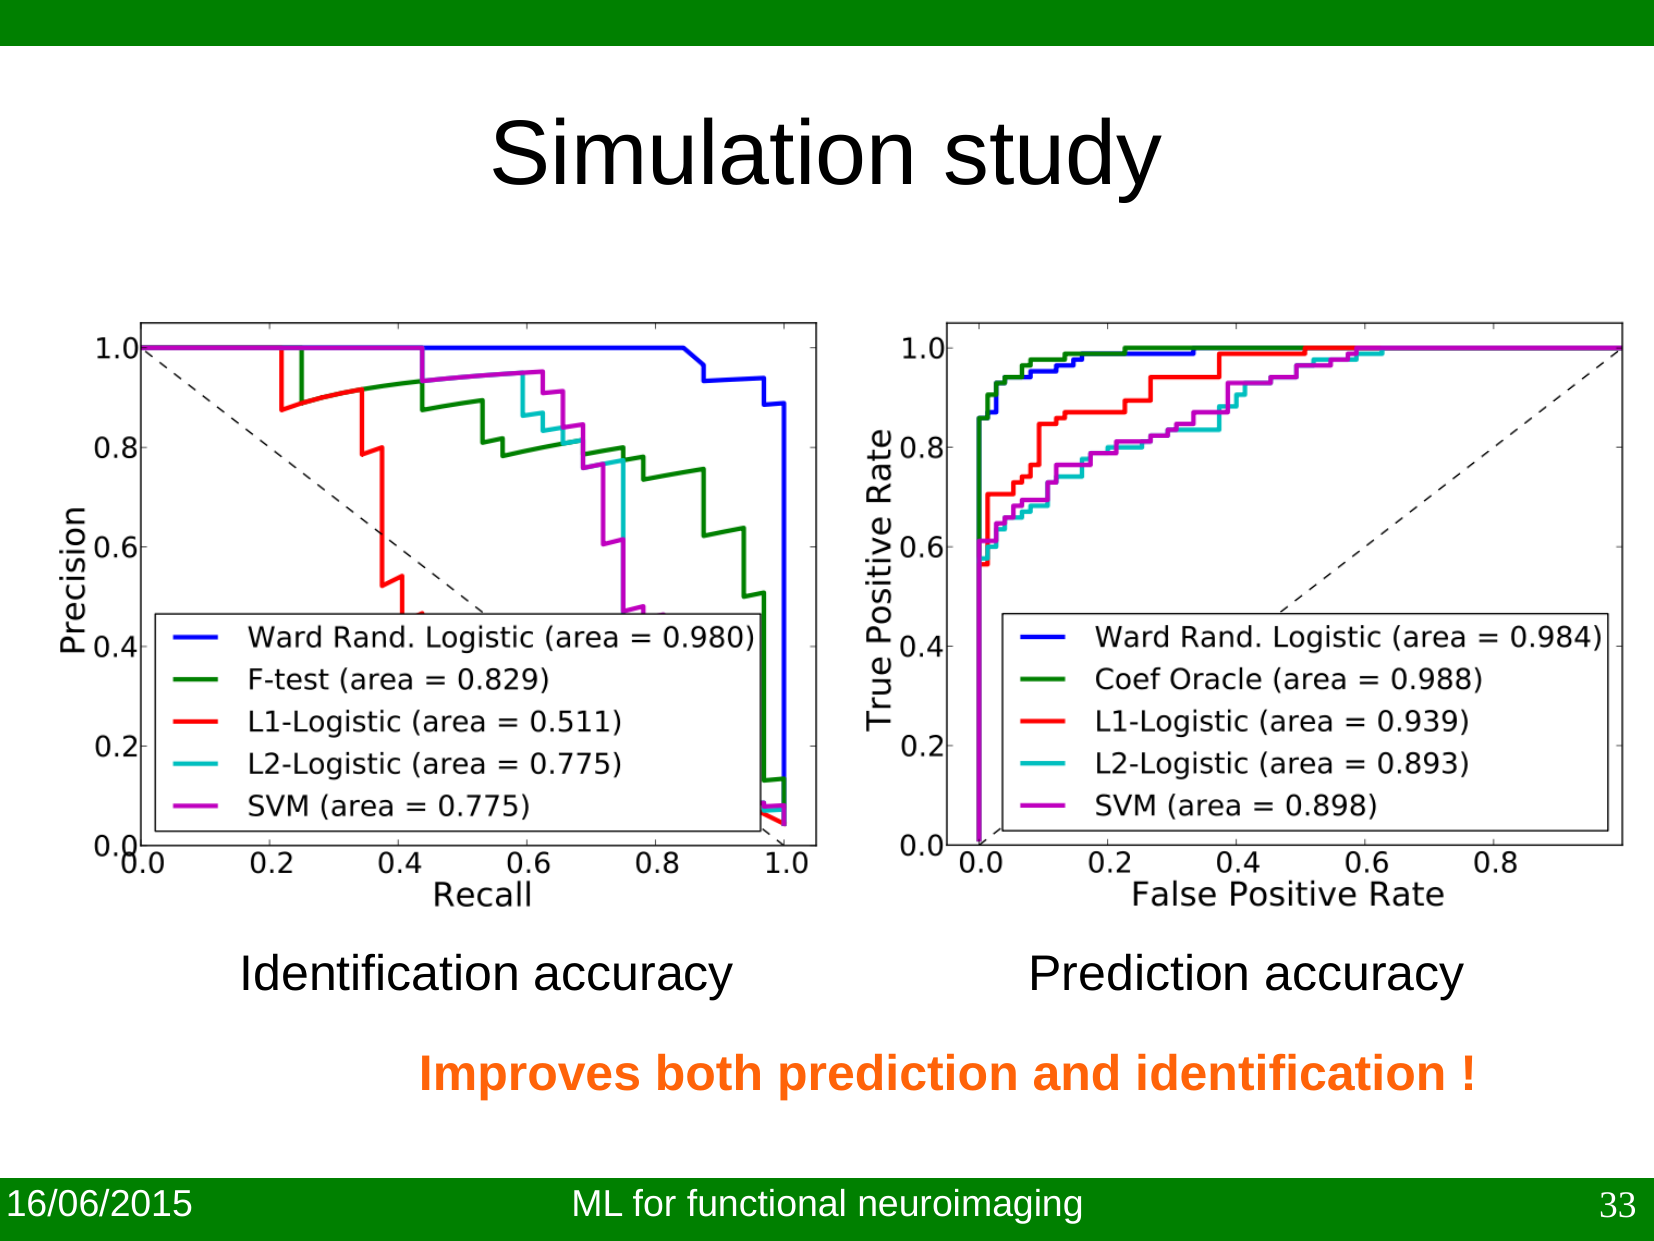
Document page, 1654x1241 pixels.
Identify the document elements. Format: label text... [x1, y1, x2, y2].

text_box Prediction accuracy [1013, 937, 1502, 1009]
picture [32, 309, 826, 910]
picture [838, 314, 1630, 910]
text_box Identification accuracy [225, 937, 750, 1009]
title Simulation study [82, 49, 1571, 257]
text_box Improves both prediction and identiﬁcation ! [404, 1037, 1583, 1193]
